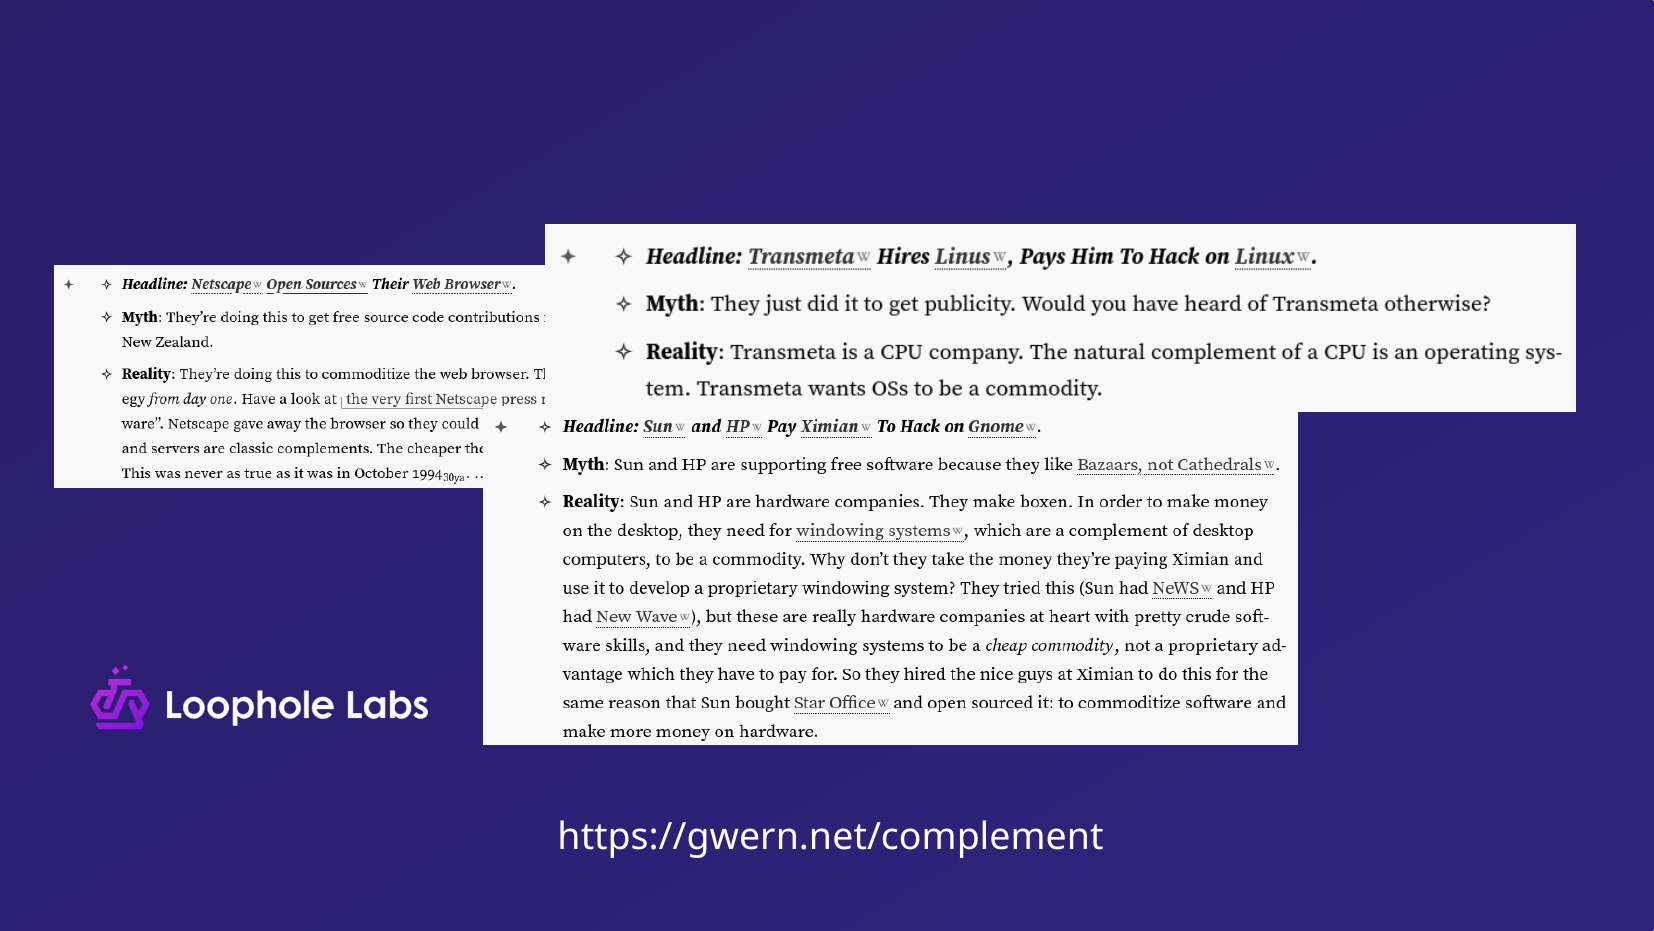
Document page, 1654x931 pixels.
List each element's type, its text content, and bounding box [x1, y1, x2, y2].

picture [54, 224, 1576, 745]
picture [70, 643, 439, 755]
text_box https://gwern.net/complement [542, 802, 1111, 863]
